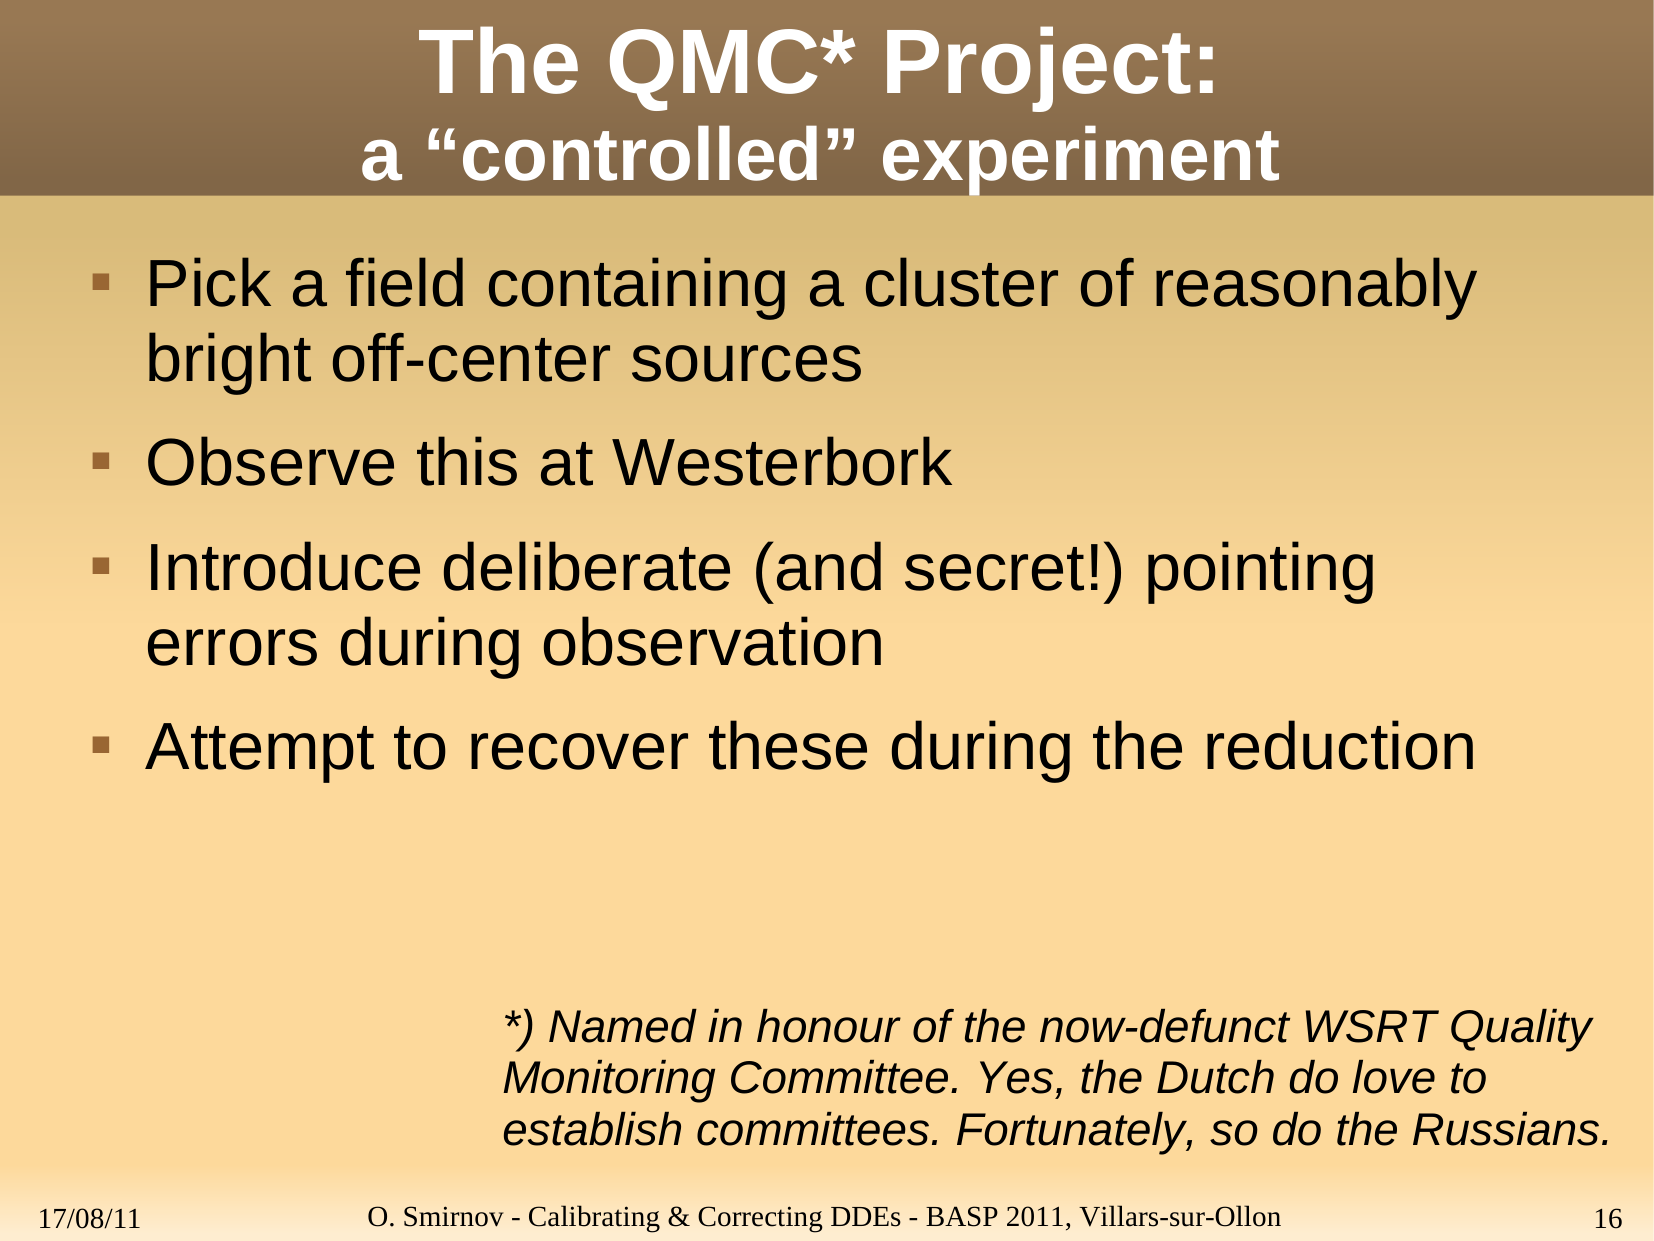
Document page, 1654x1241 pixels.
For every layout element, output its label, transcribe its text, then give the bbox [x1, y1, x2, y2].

text_box *) Named in honour of the now-defunct WSRT Quality Monitoring Committee. Yes, the Dutch do love to establish committees. Fortunately, so do the Russians. [487, 993, 1654, 1163]
title The QMC* Project: a “controlled” experiment [76, 7, 1565, 200]
list Pick a field containing a cluster of reasonably bright off-center sources Observe this at Westerbork Introduce deliberate (and secret!) pointing errors during observation Attempt to recover these during the reduction [75, 246, 1564, 1051]
picture [0, 0, 1654, 1241]
